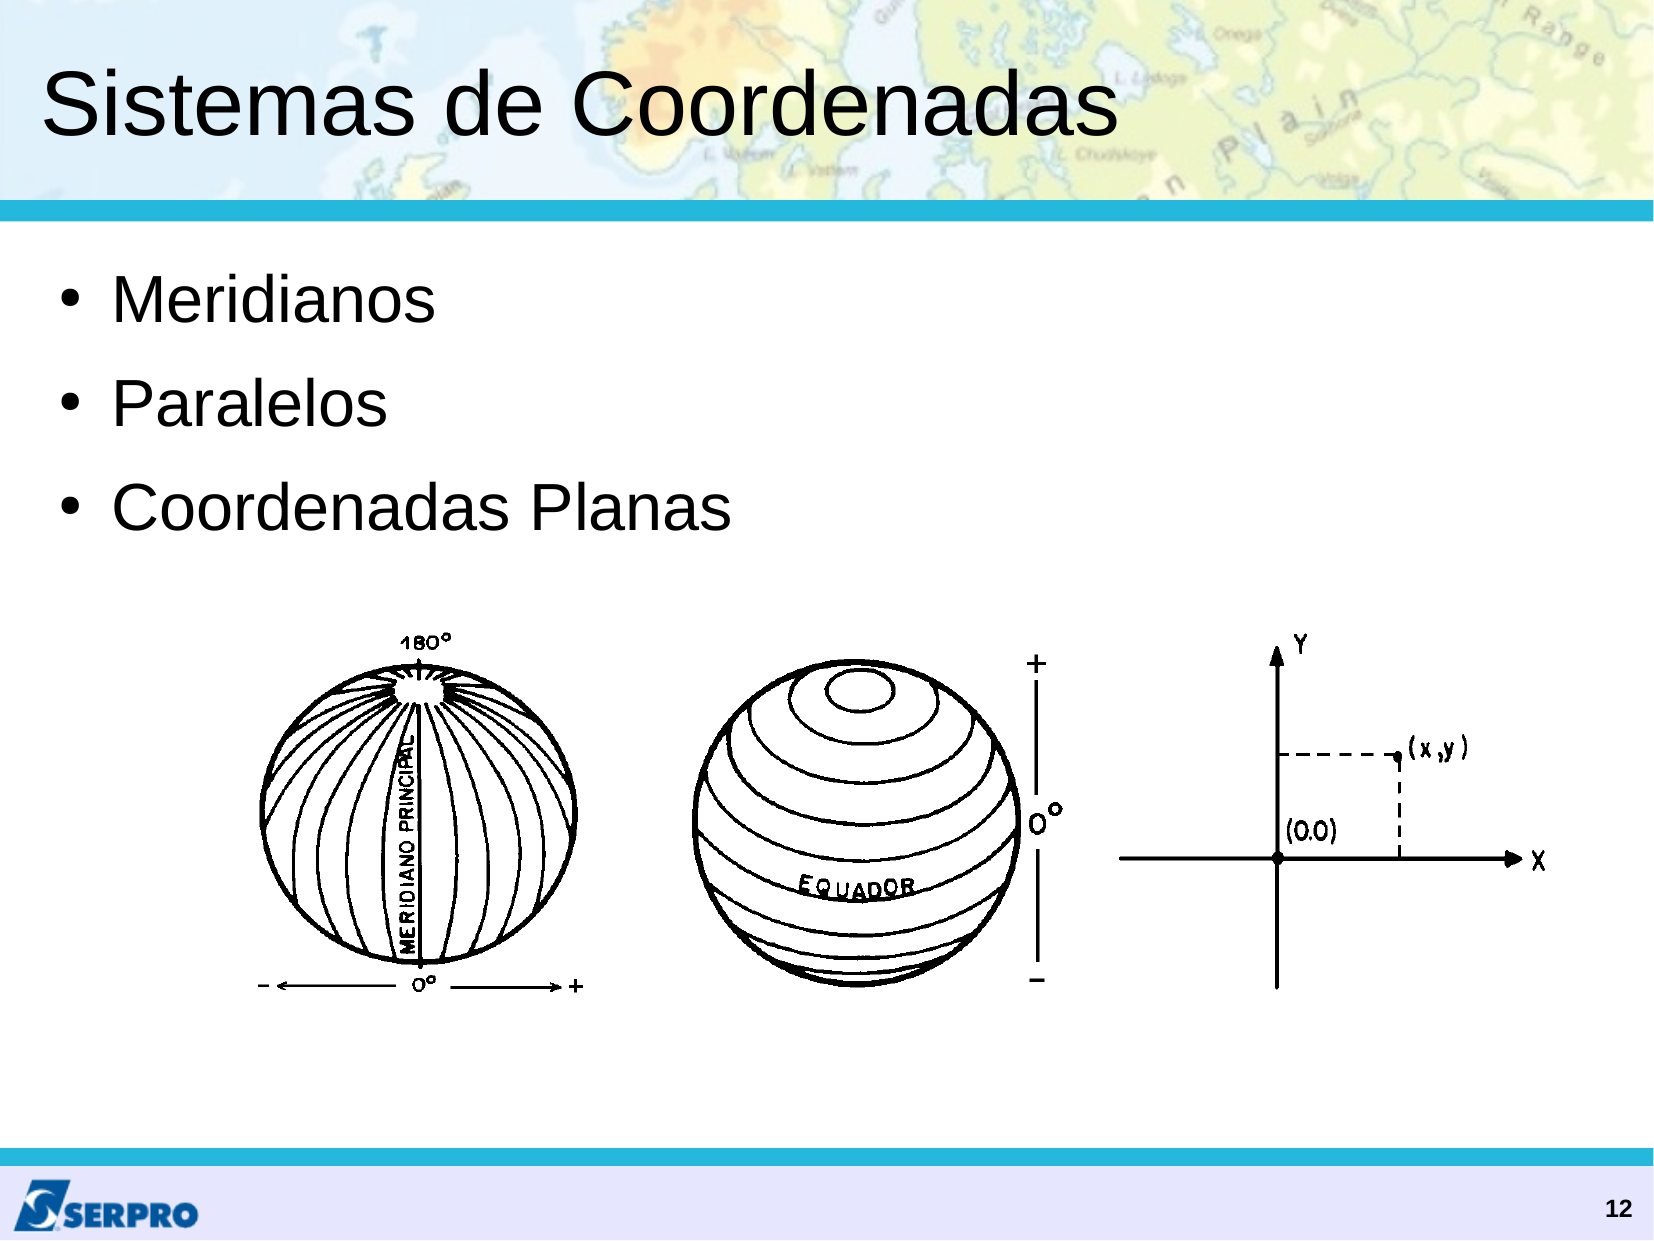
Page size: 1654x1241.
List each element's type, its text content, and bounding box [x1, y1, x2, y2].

picture [670, 650, 1073, 997]
title Sistemas de Coordenadas [40, 49, 1614, 159]
picture [1108, 626, 1563, 997]
picture [10, 1177, 201, 1235]
list Meridianos Paralelos Coordenadas Planas [40, 261, 1616, 1081]
picture [249, 624, 594, 1001]
